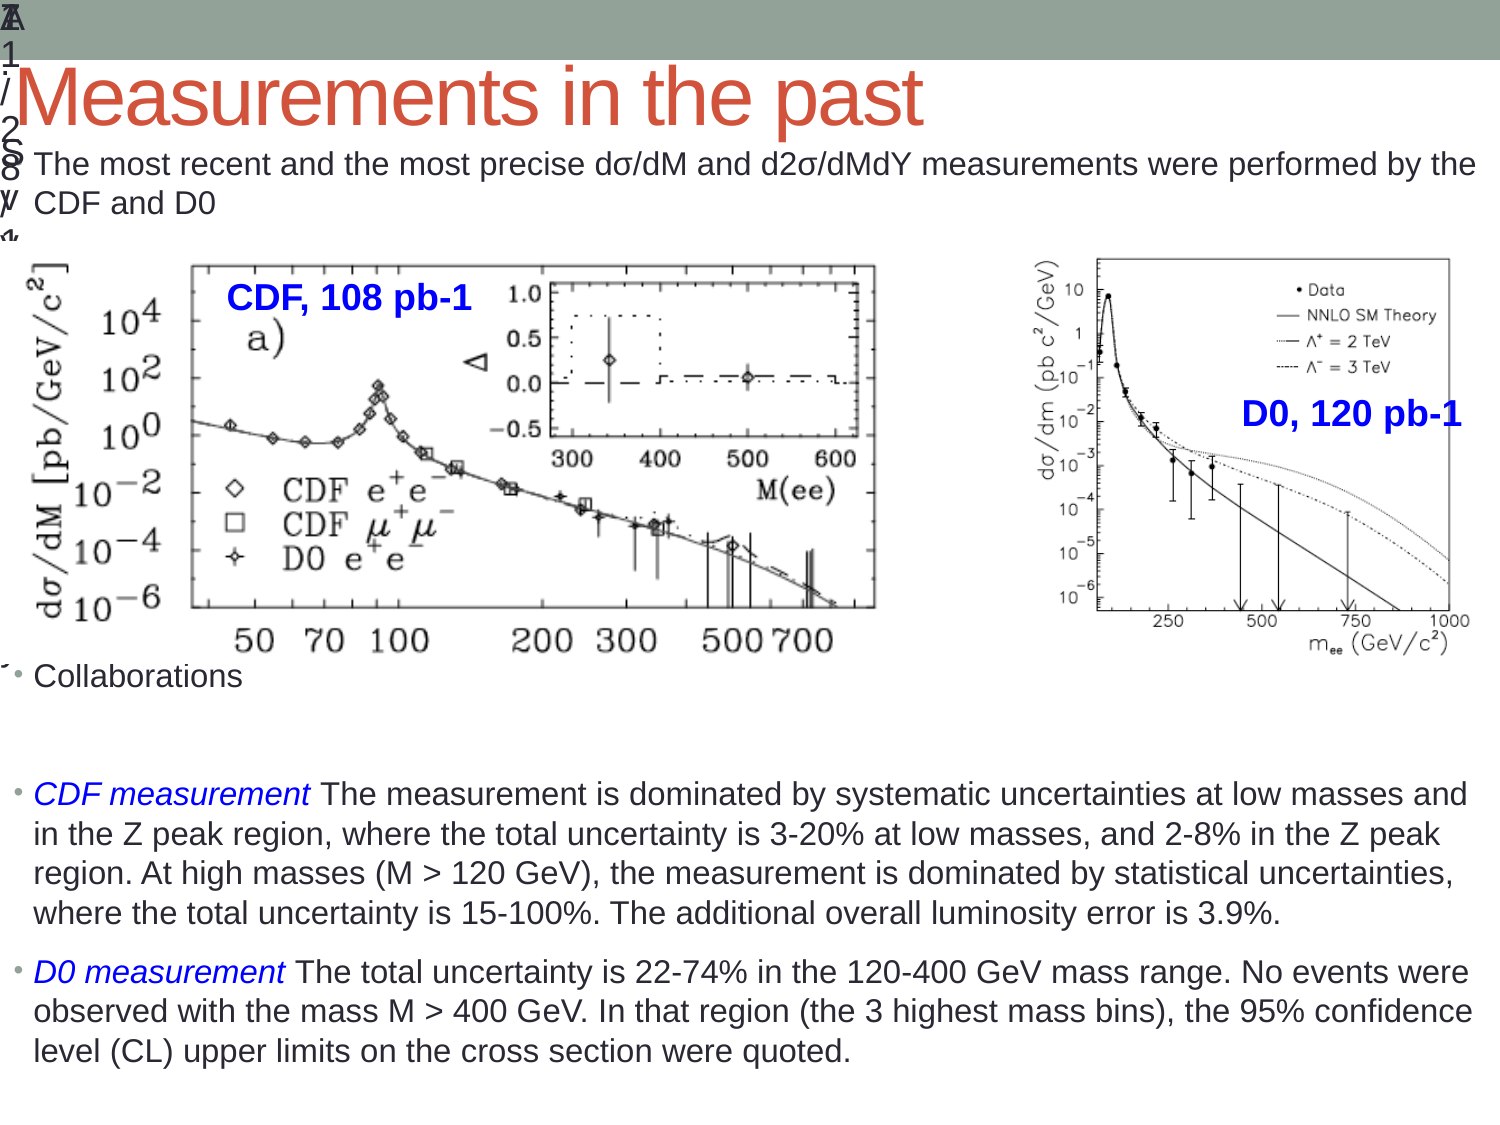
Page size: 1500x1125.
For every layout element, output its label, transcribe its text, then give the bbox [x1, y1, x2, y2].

title Measurements in the past [0, 10, 1349, 134]
picture [1025, 242, 1475, 665]
list The most recent and the most precise dσ/dM and d2σ/dMdY measurements were performed by the CDF and D0 Collaborations CDF measurement The measurement is dominated by systematic uncertainties at low masses and in the Z peak region, where the total uncertainty is 3-20% at low masses, and 2-8% in the Z peak region. At high masses (M > 120 GeV), the measurement is dominated by statistical uncertainties, where the total uncertainty is 15-100%. The additional overall luminosity error is 3.9%. D0 measurement The total uncertainty is 22-74% in the 120-400 GeV mass range. No events were observed with the mass M > 400 GeV. In that region (the 3 highest mass bins), the 95% confidence level (CL) upper limits on the cross section were quoted. [0, 134, 1500, 1113]
picture [0, 241, 886, 664]
text_box D0, 120 pb-1 [1226, 381, 1478, 442]
text_box CDF, 108 pb-1 [211, 265, 498, 326]
